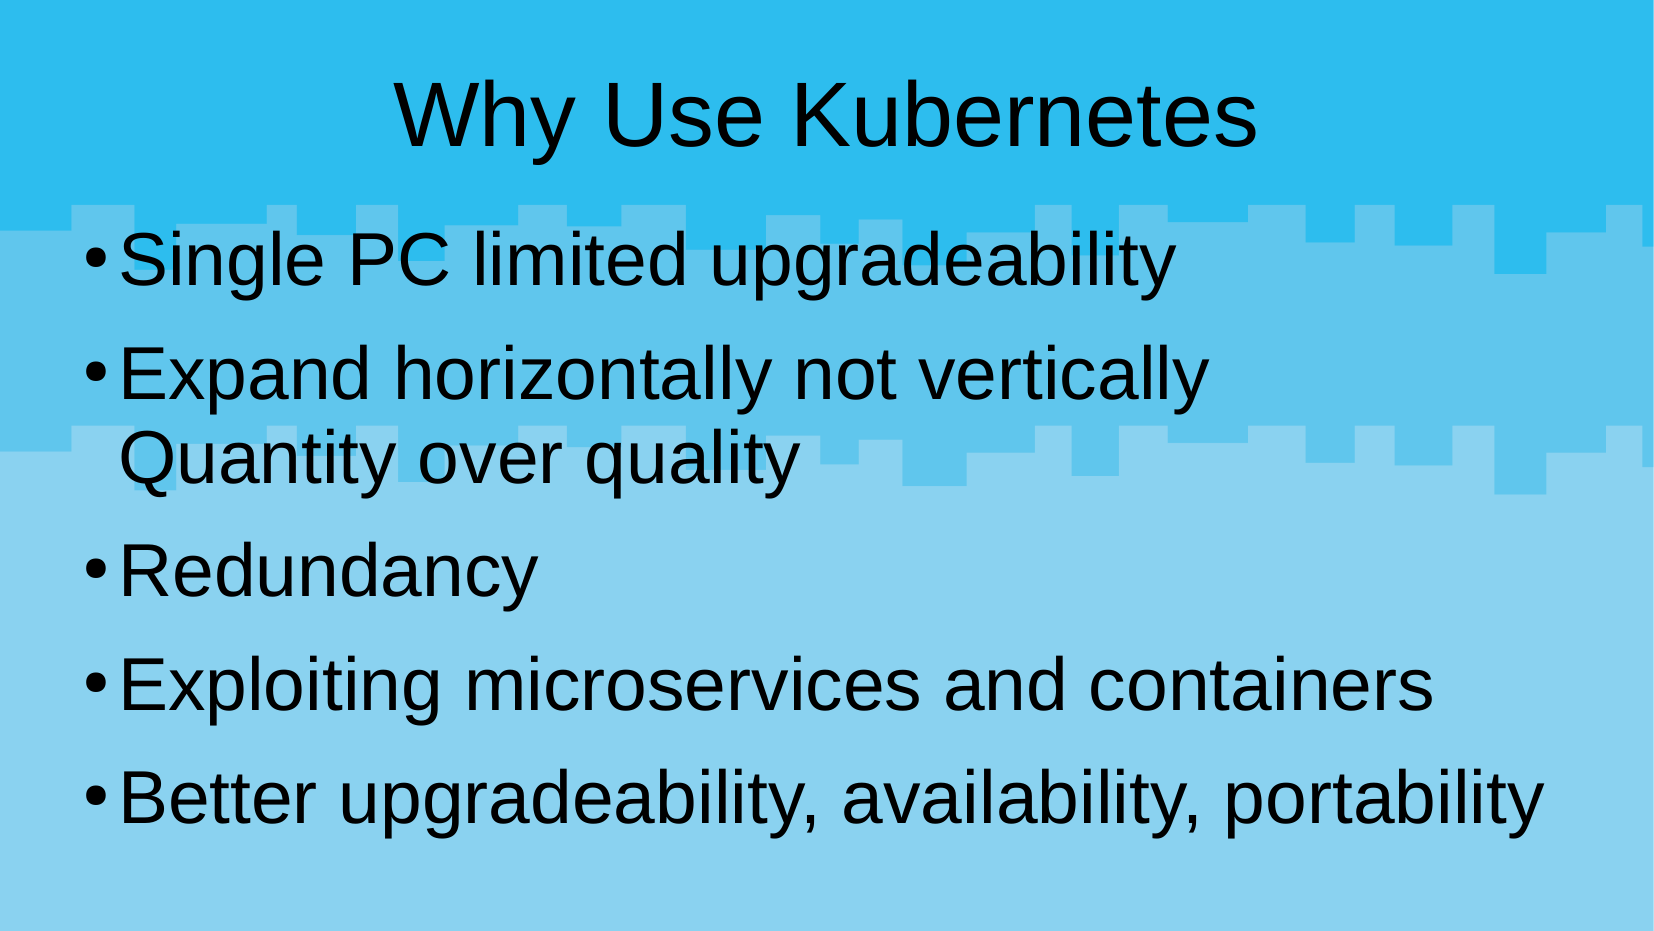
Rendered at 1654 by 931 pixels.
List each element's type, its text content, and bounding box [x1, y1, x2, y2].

picture [0, 0, 1654, 931]
title Why Use Kubernetes [82, 37, 1571, 193]
subtitle Single PC limited upgradeability Expand horizontally not vertically Quantity over quality Redundancy Exploiting microservices and containers Better upgradeability, availability, portability [82, 217, 1571, 857]
